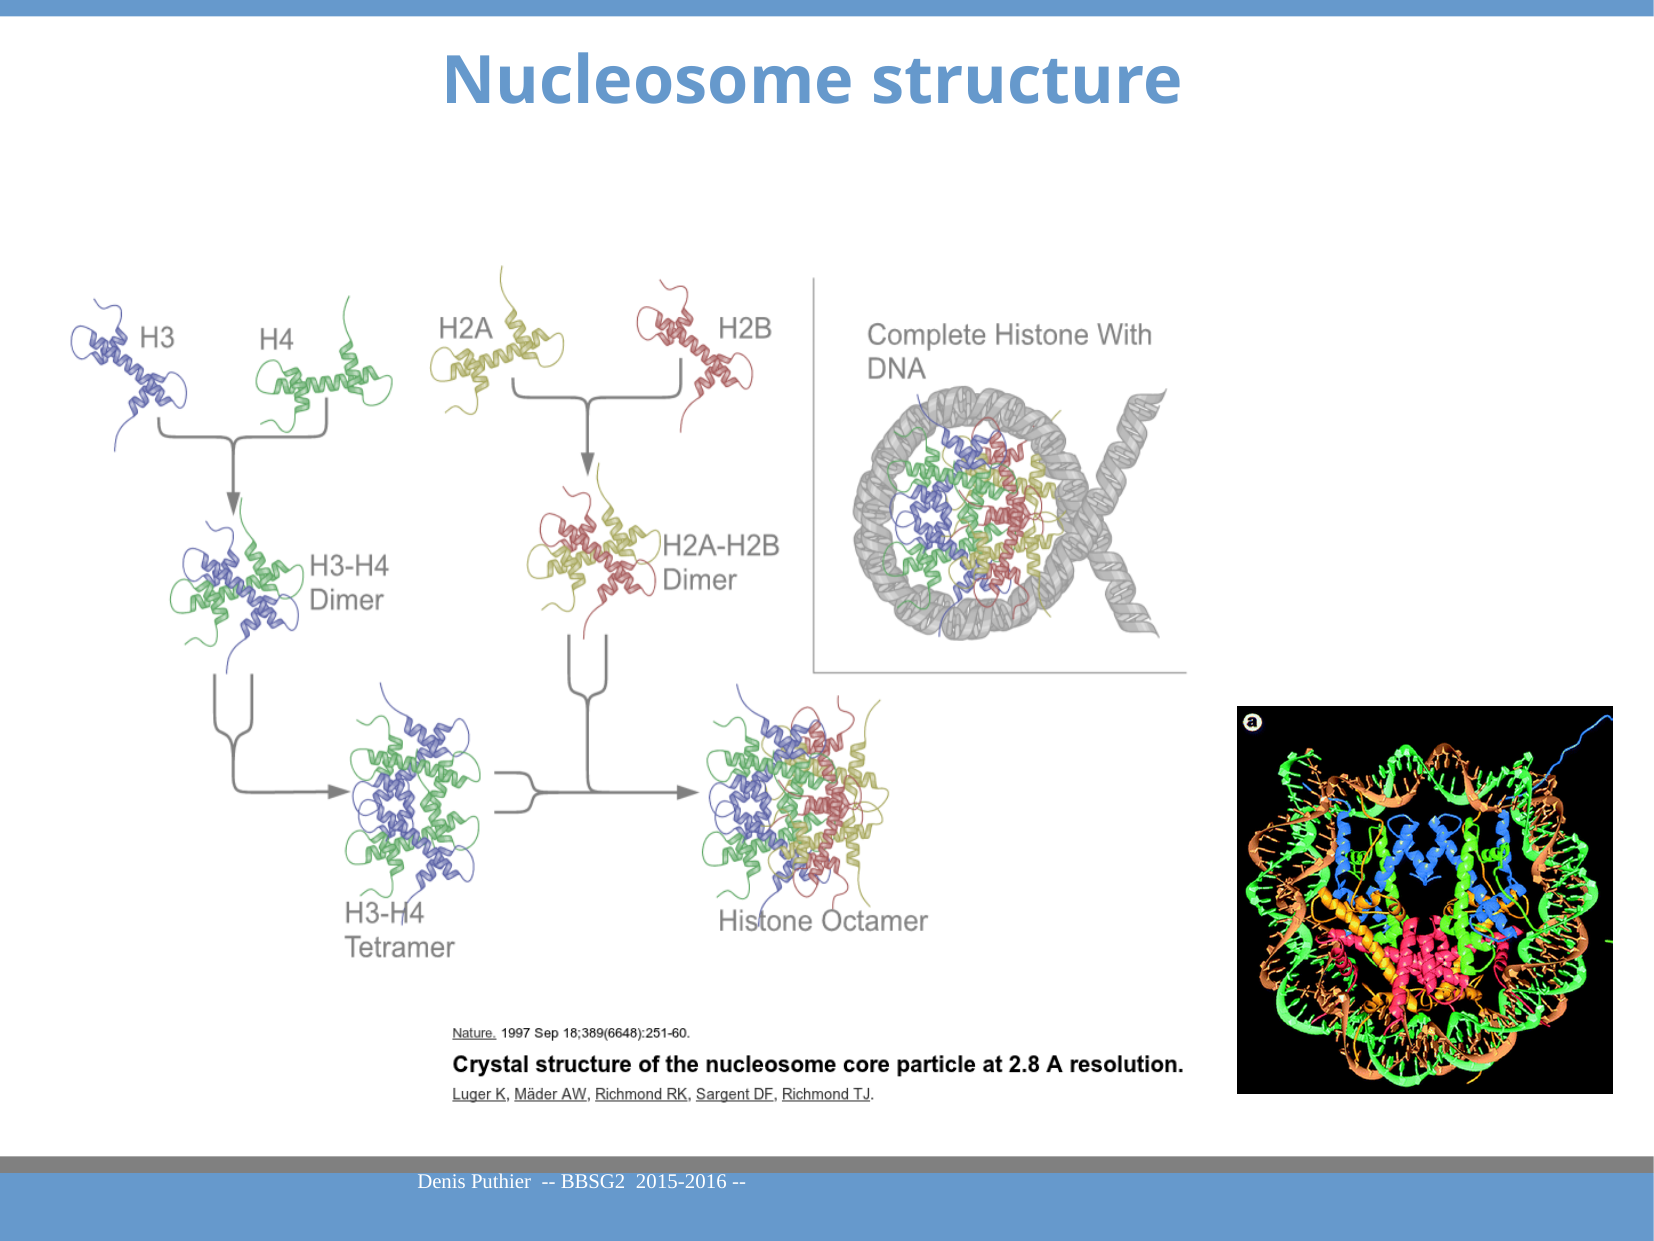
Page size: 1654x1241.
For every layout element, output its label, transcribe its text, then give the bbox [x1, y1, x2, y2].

title Nucleosome structure [76, 2, 1565, 154]
picture [57, 264, 1613, 1094]
picture [443, 1025, 1186, 1112]
